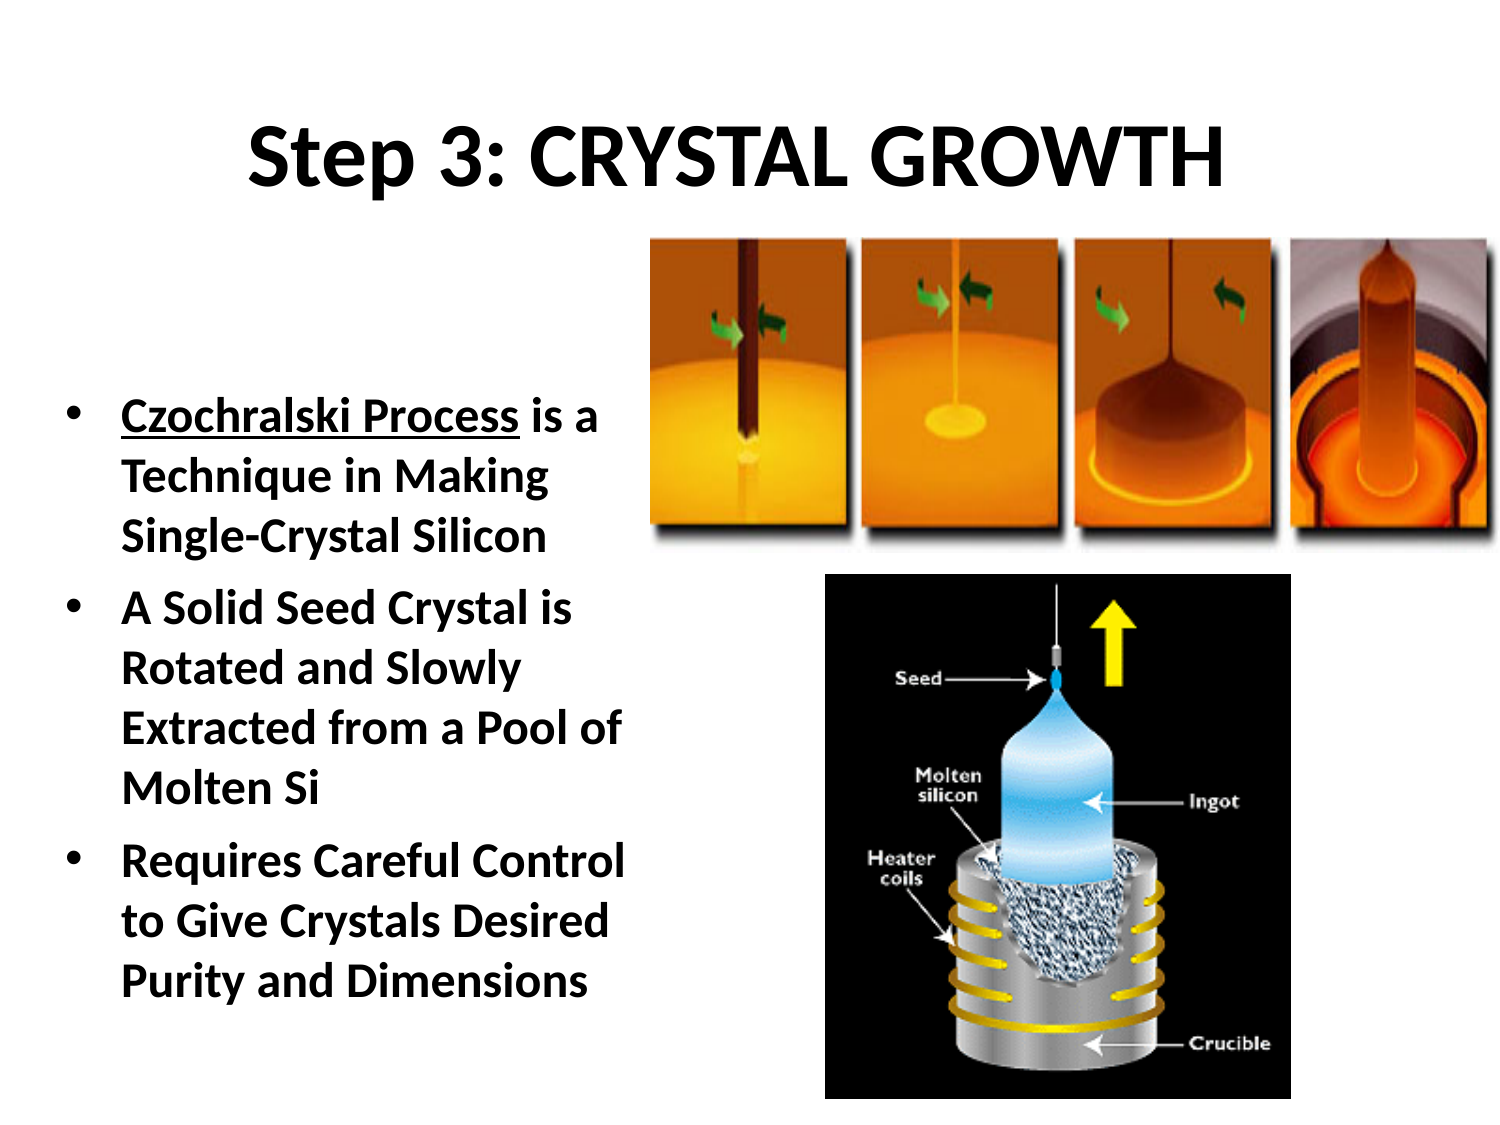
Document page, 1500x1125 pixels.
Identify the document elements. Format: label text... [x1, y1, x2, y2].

picture [650, 237, 1500, 553]
picture [825, 574, 1291, 1099]
title Step 3: CRYSTAL GROWTH [99, 62, 1375, 238]
list Czochralski Process is a Technique in Making Single-Crystal Silicon A Solid Seed Crystal is Rotated and Slowly Extracted from a Pool of Molten Si Requires Careful Control to Give Crystals Desired Purity and Dimensions [49, 374, 688, 1125]
